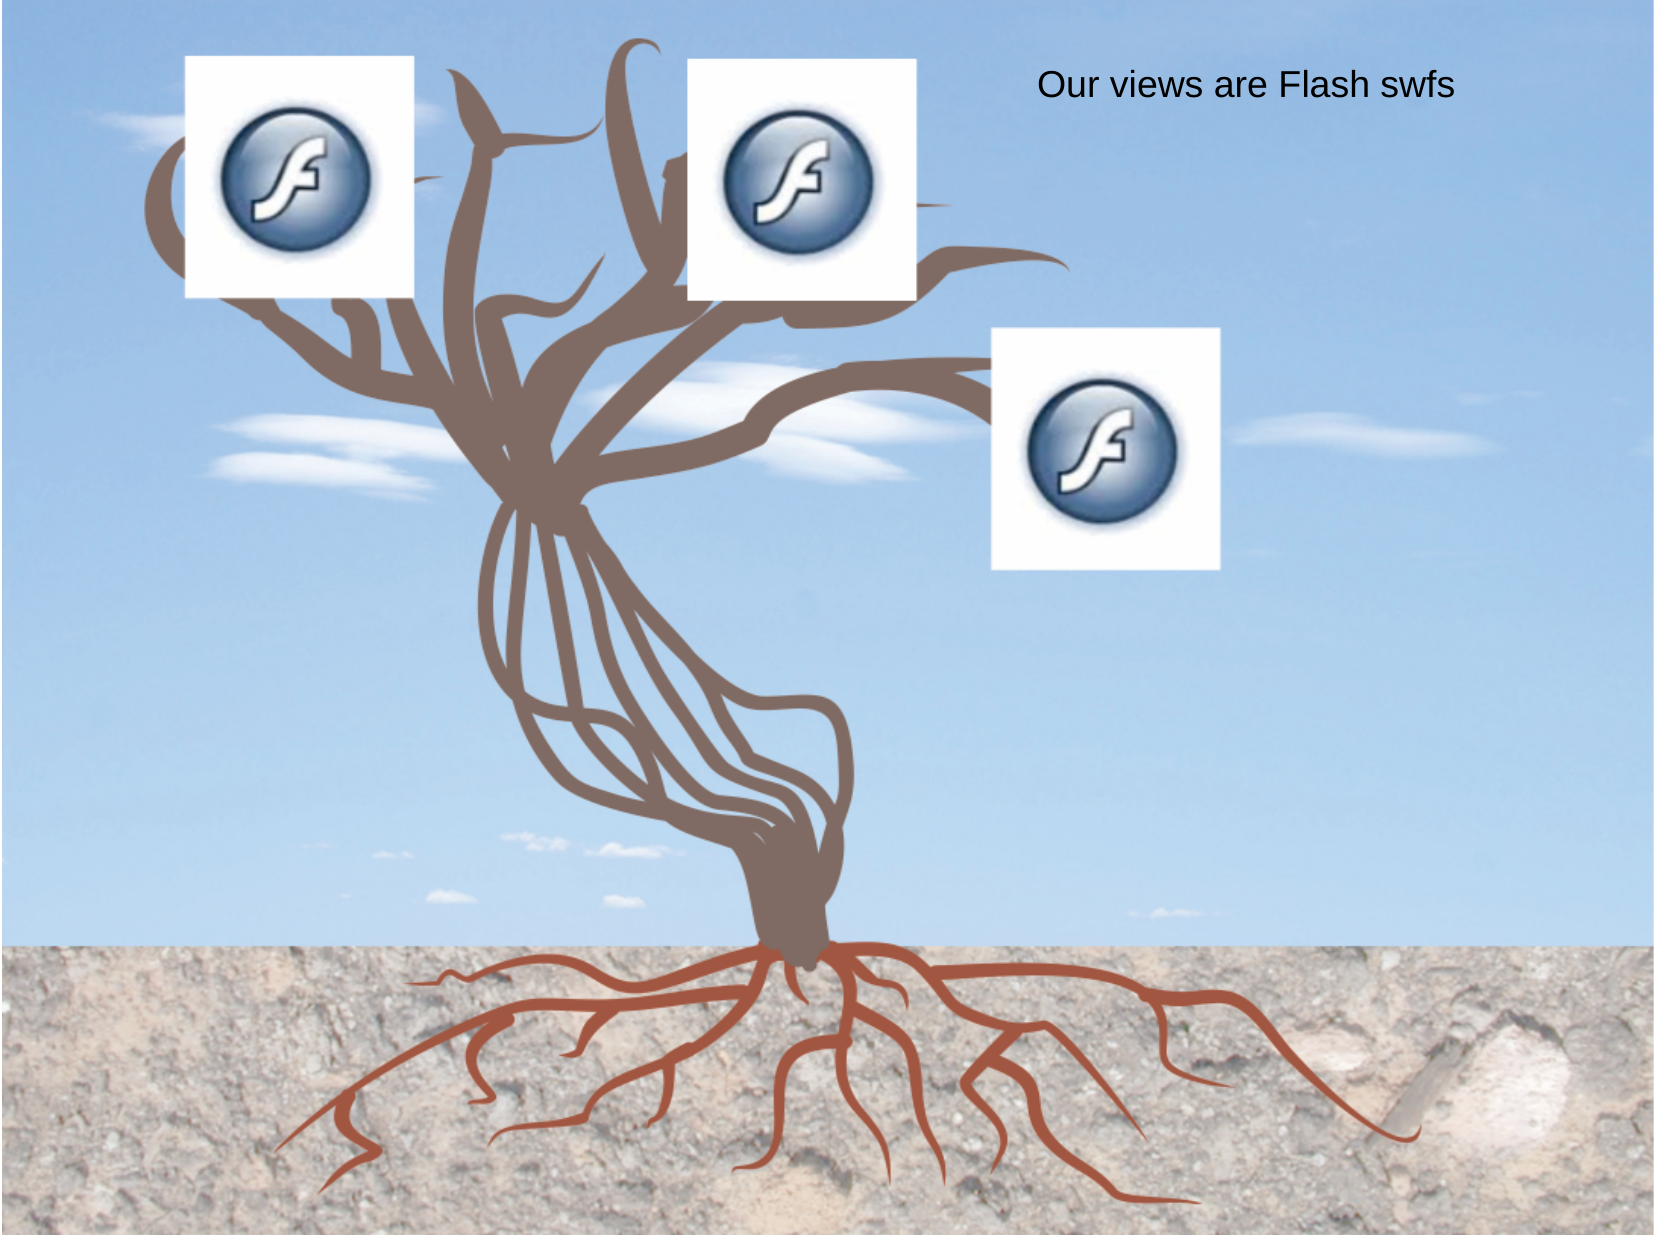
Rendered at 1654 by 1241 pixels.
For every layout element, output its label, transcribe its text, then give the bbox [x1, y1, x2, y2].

text_box Our views are Flash swfs [1022, 55, 1469, 113]
picture [0, 0, 1654, 1235]
